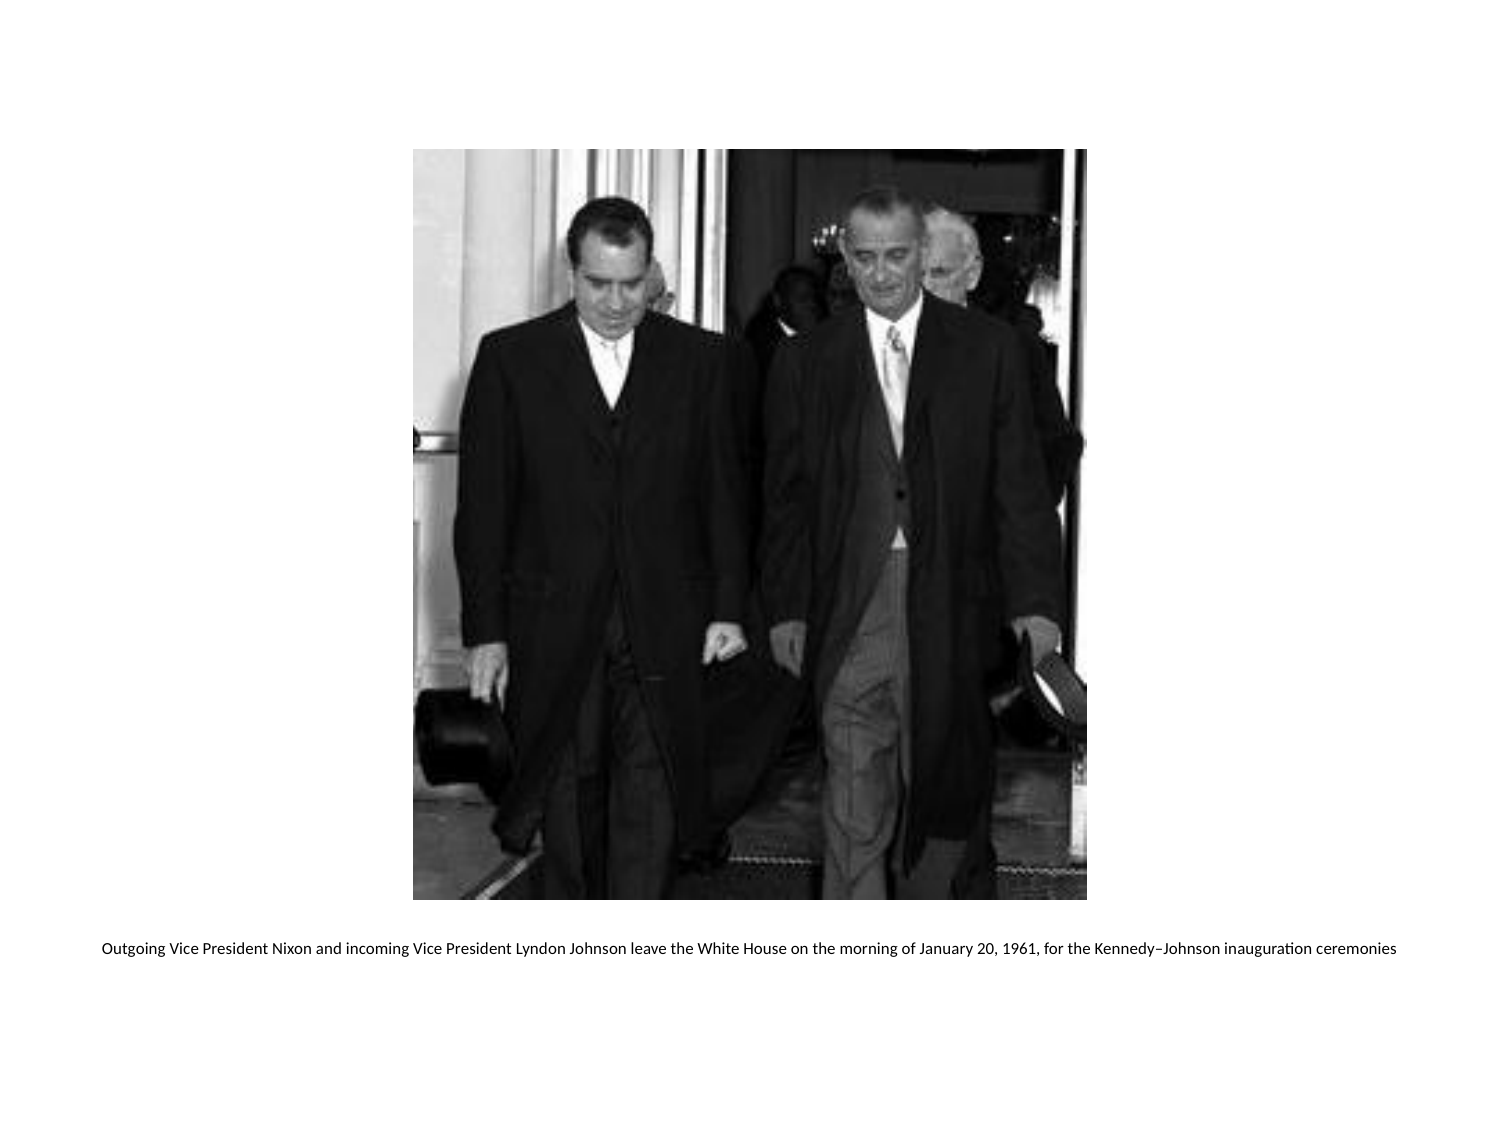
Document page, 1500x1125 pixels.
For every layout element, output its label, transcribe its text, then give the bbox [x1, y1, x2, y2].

text_box Outgoing Vice President Nixon and incoming Vice President Lyndon Johnson leave the White House on the morning of January 20, 1961, for the Kennedy–Johnson inauguration ceremonies [87, 930, 1413, 966]
picture [413, 149, 1087, 900]
